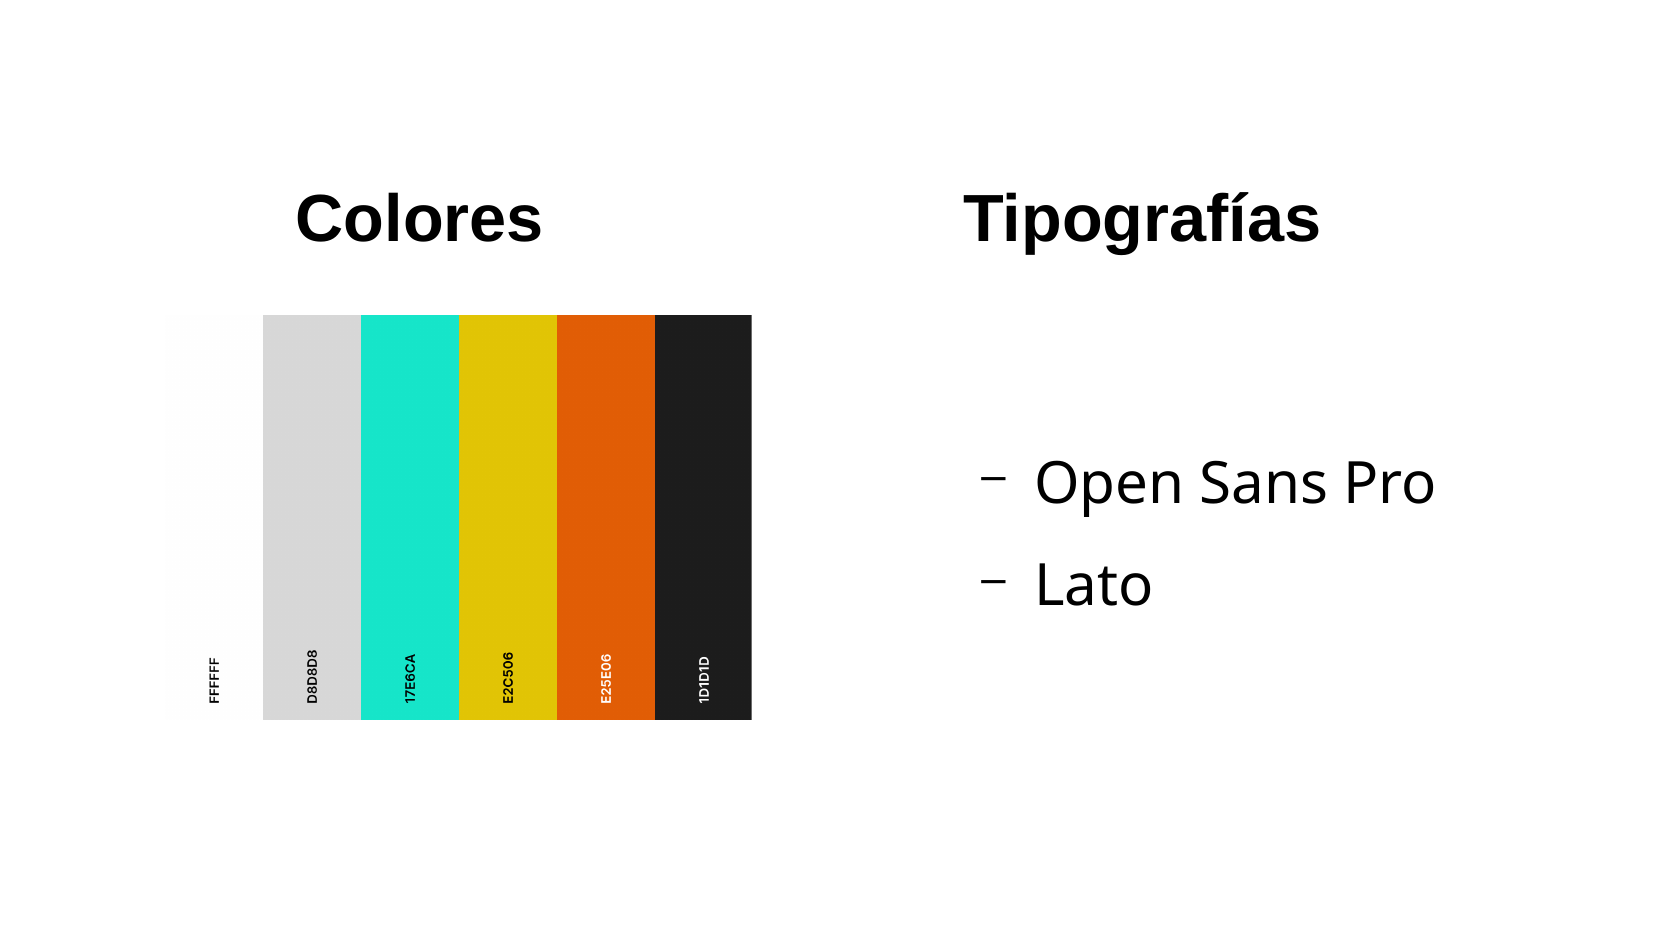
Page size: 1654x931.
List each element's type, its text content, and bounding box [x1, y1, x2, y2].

list Tipografías Open Sans Pro Lato [892, 180, 1456, 721]
list Colores [225, 180, 631, 301]
picture [165, 315, 752, 720]
